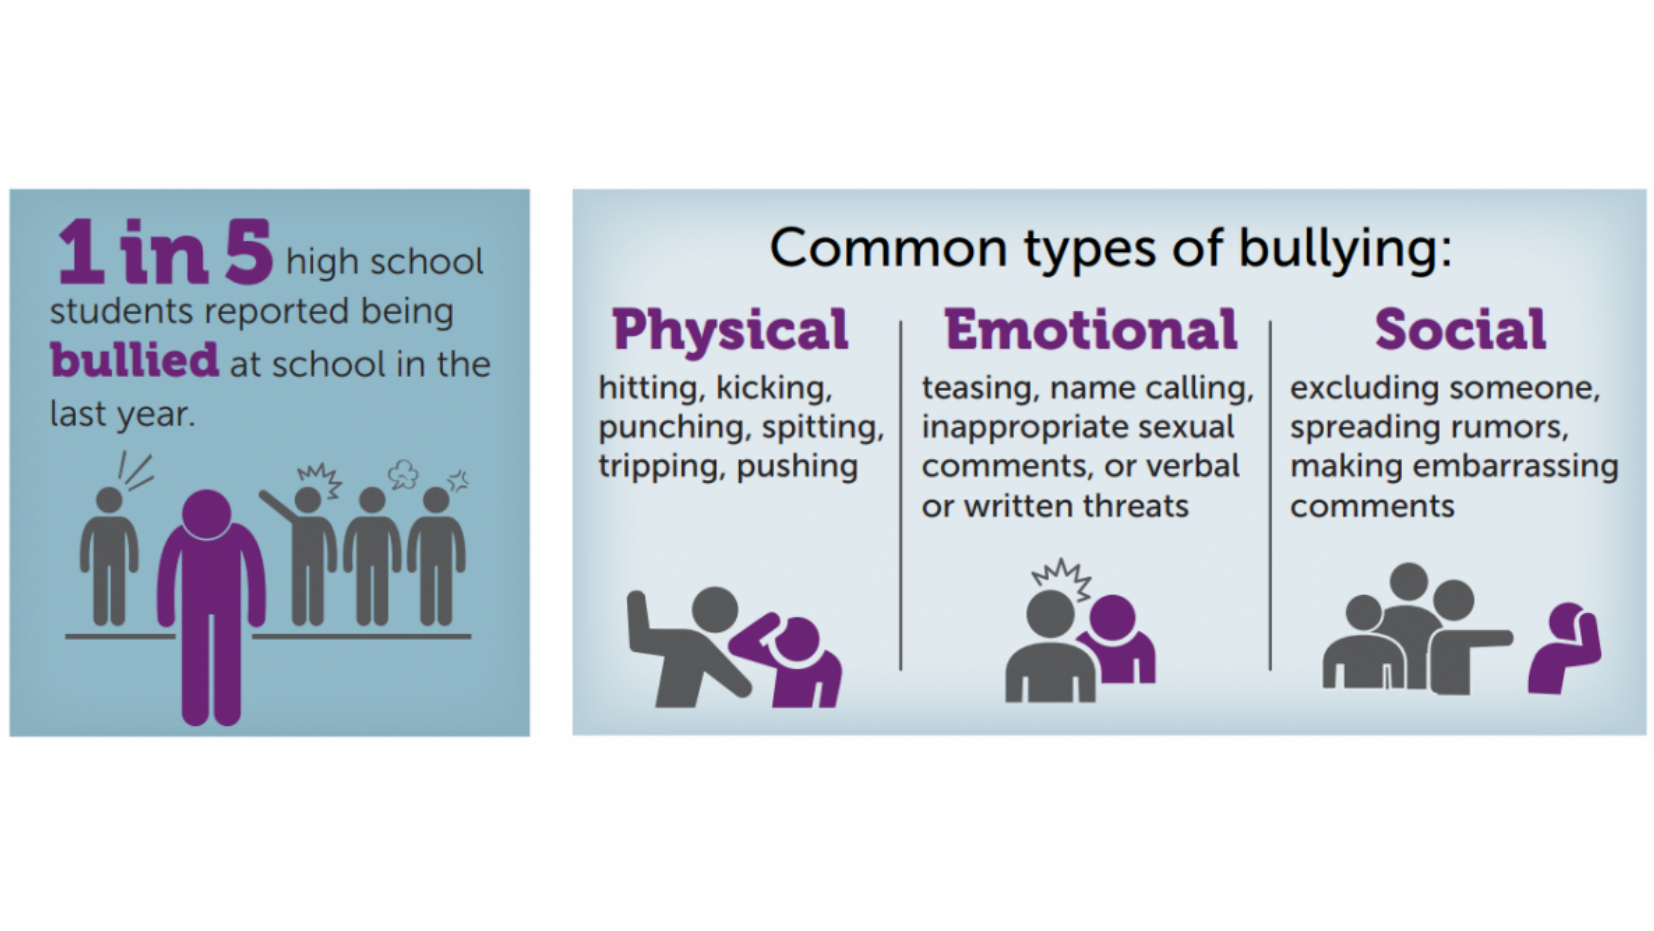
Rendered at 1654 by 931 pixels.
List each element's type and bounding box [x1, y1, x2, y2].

picture [2, 184, 1654, 746]
